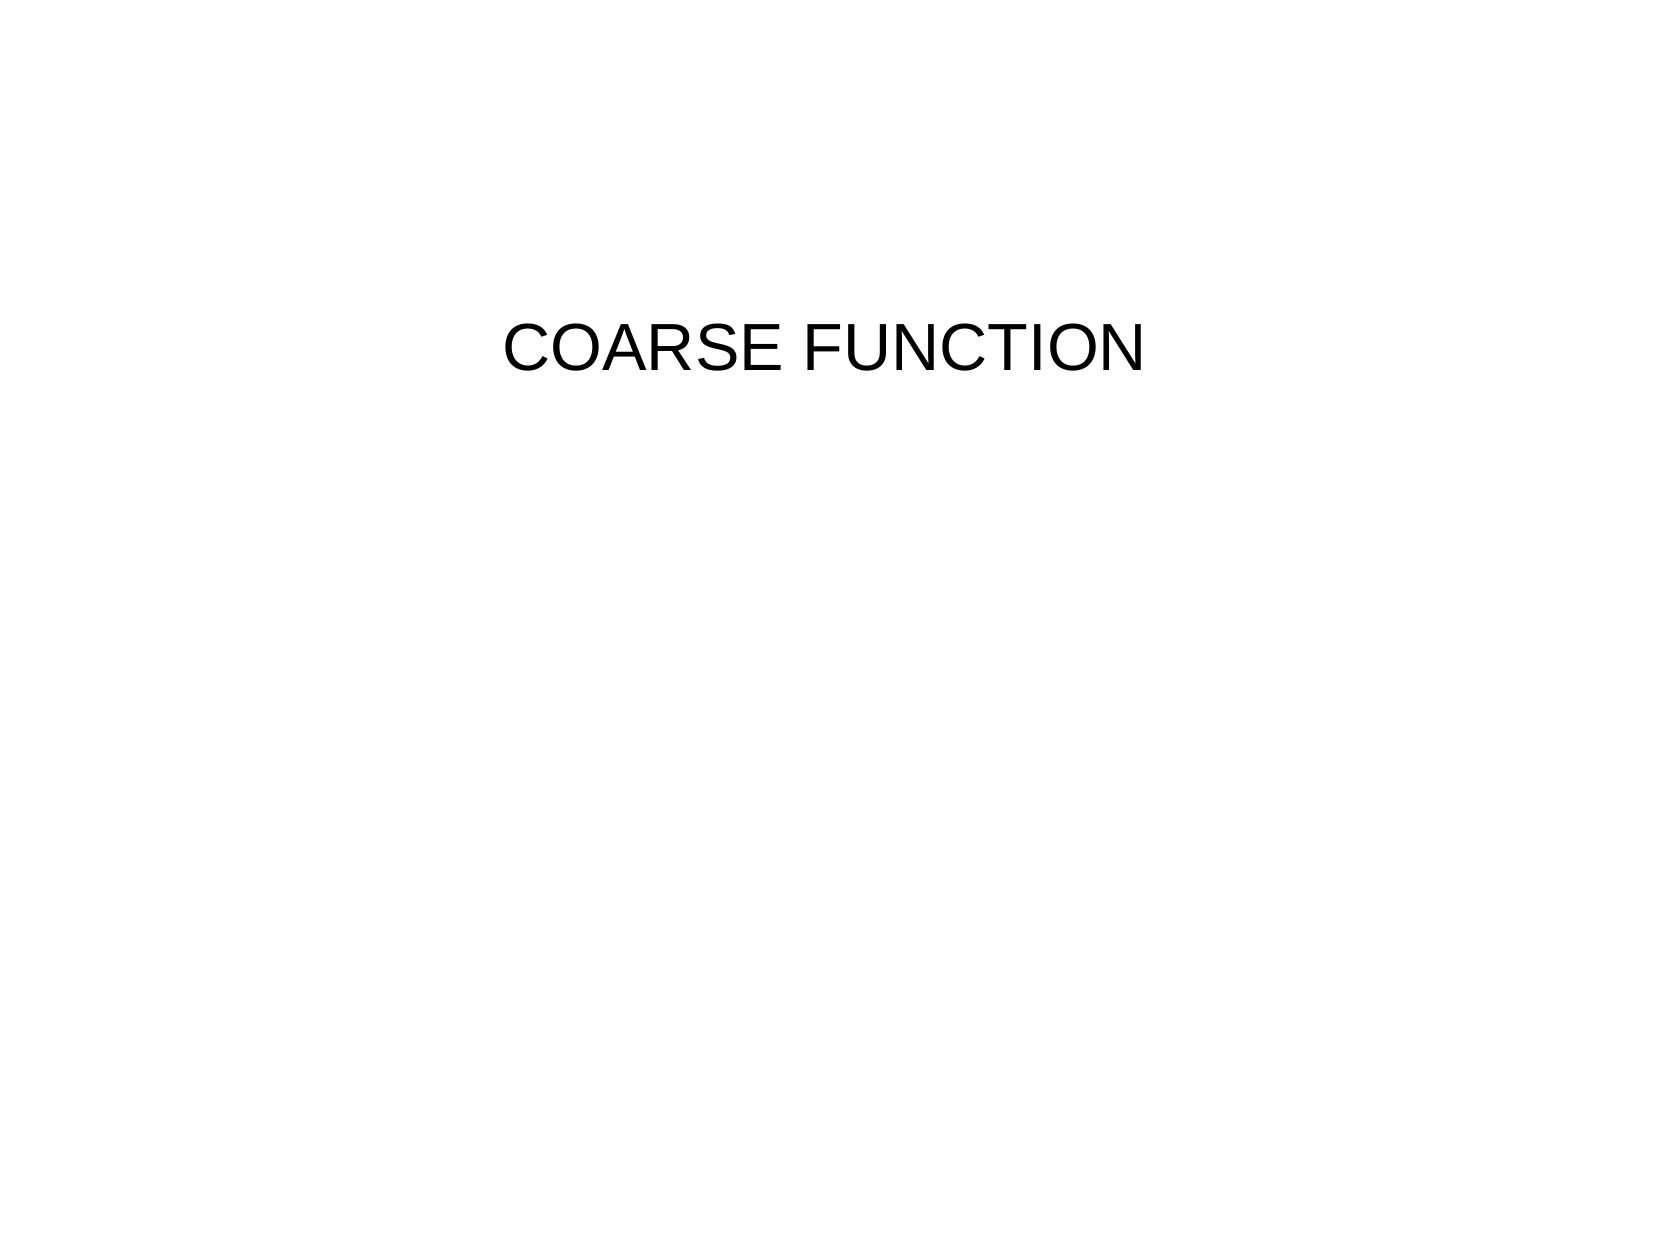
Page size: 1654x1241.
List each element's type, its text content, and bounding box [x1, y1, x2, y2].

subtitle COARSE FUNCTION [37, 0, 1613, 1241]
